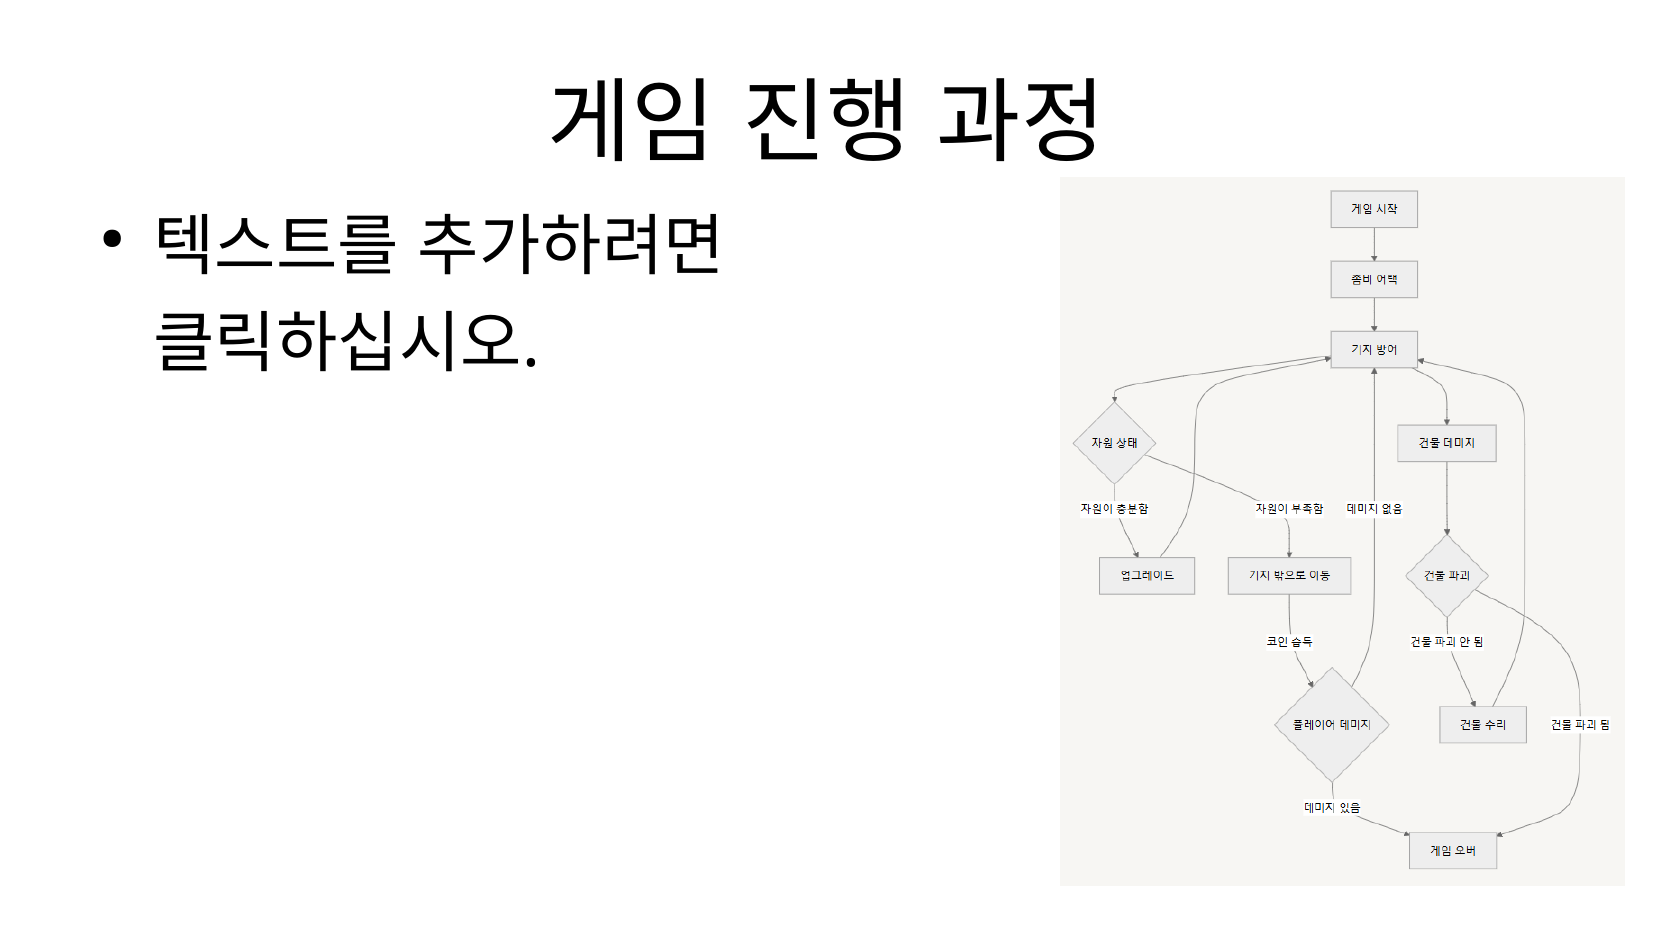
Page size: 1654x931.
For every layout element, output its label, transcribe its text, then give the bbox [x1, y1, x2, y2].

list 텍스트를 추가하려면 클릭하십시오. [82, 192, 1004, 886]
title 게임 진행 과정 [82, 37, 1571, 193]
picture [1060, 177, 1625, 886]
